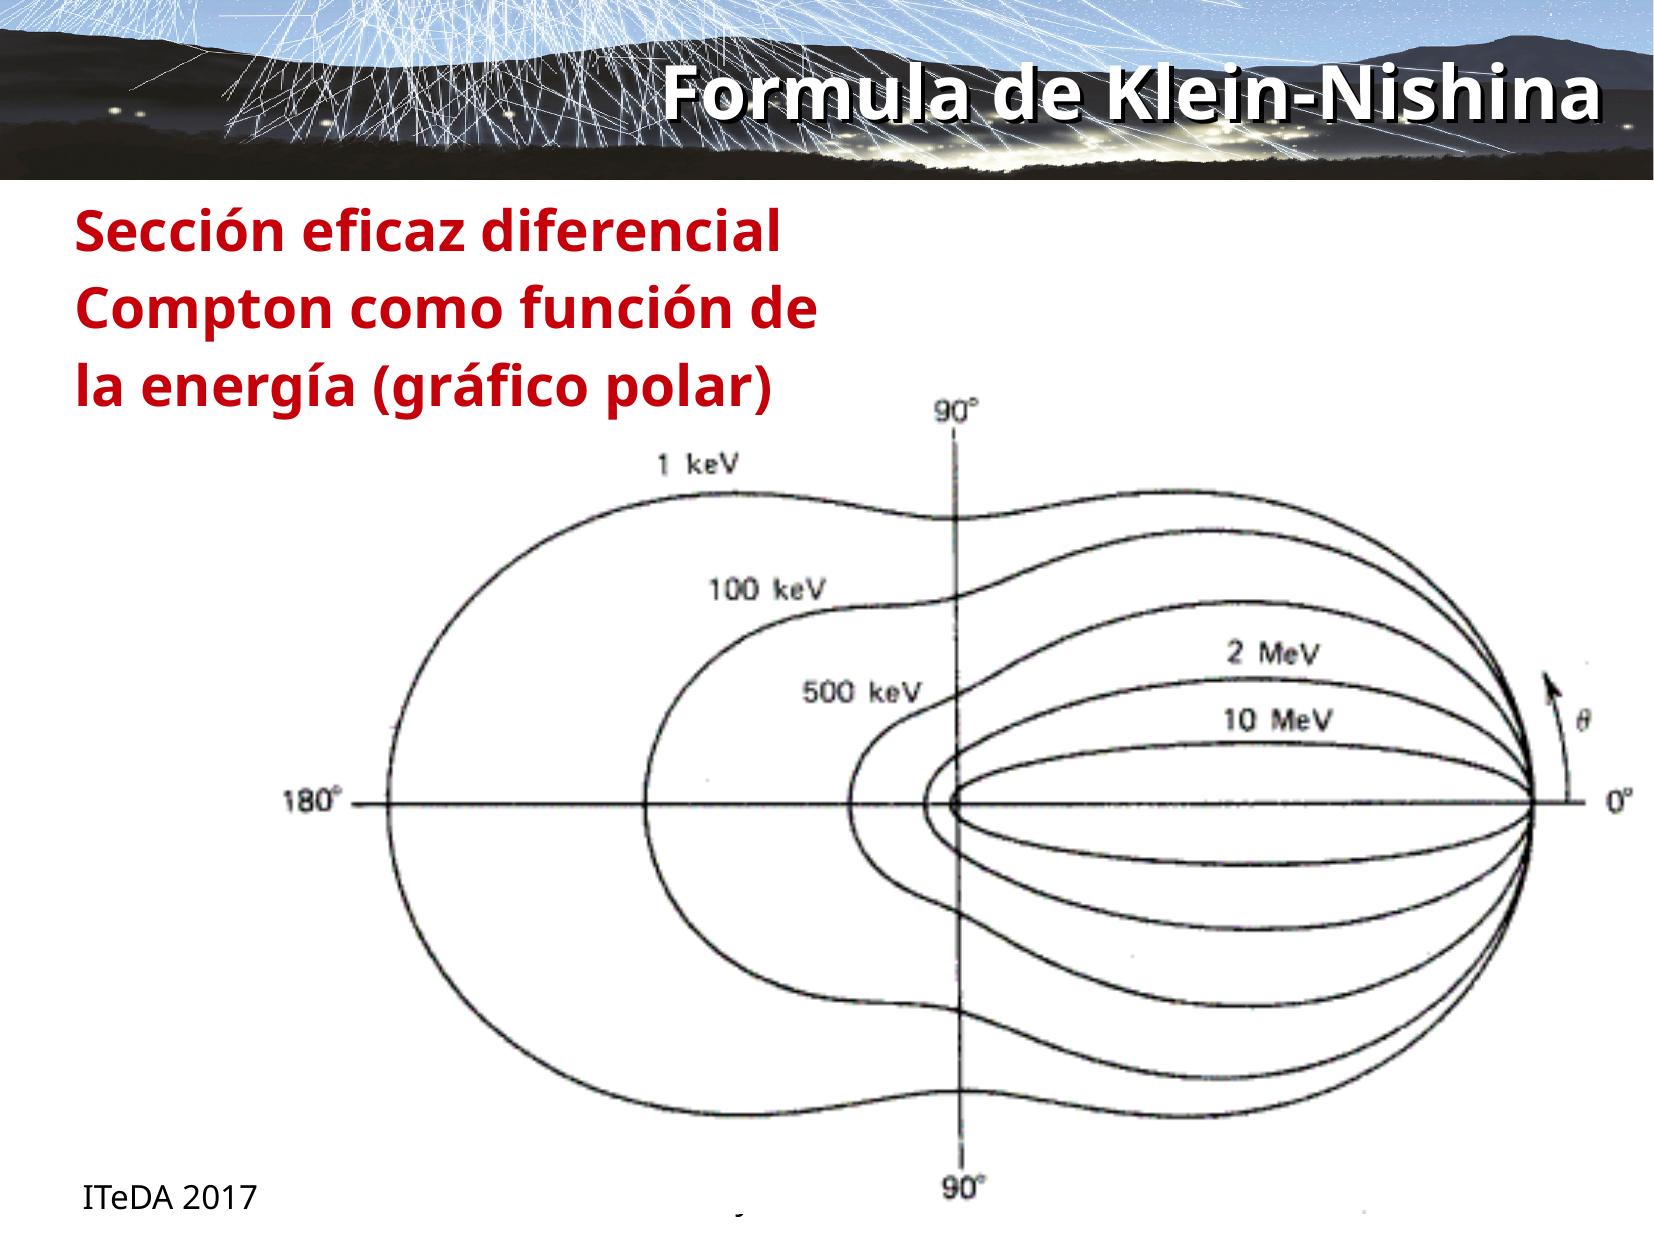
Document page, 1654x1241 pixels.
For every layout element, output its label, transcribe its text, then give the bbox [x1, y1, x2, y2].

picture [270, 378, 1651, 1214]
picture [0, 0, 1654, 180]
title Formula de Klein-Nishina [45, 15, 1606, 166]
text_box Sección eficaz diferencial Compton como función de la energía (gráfico polar) [9, 190, 826, 451]
